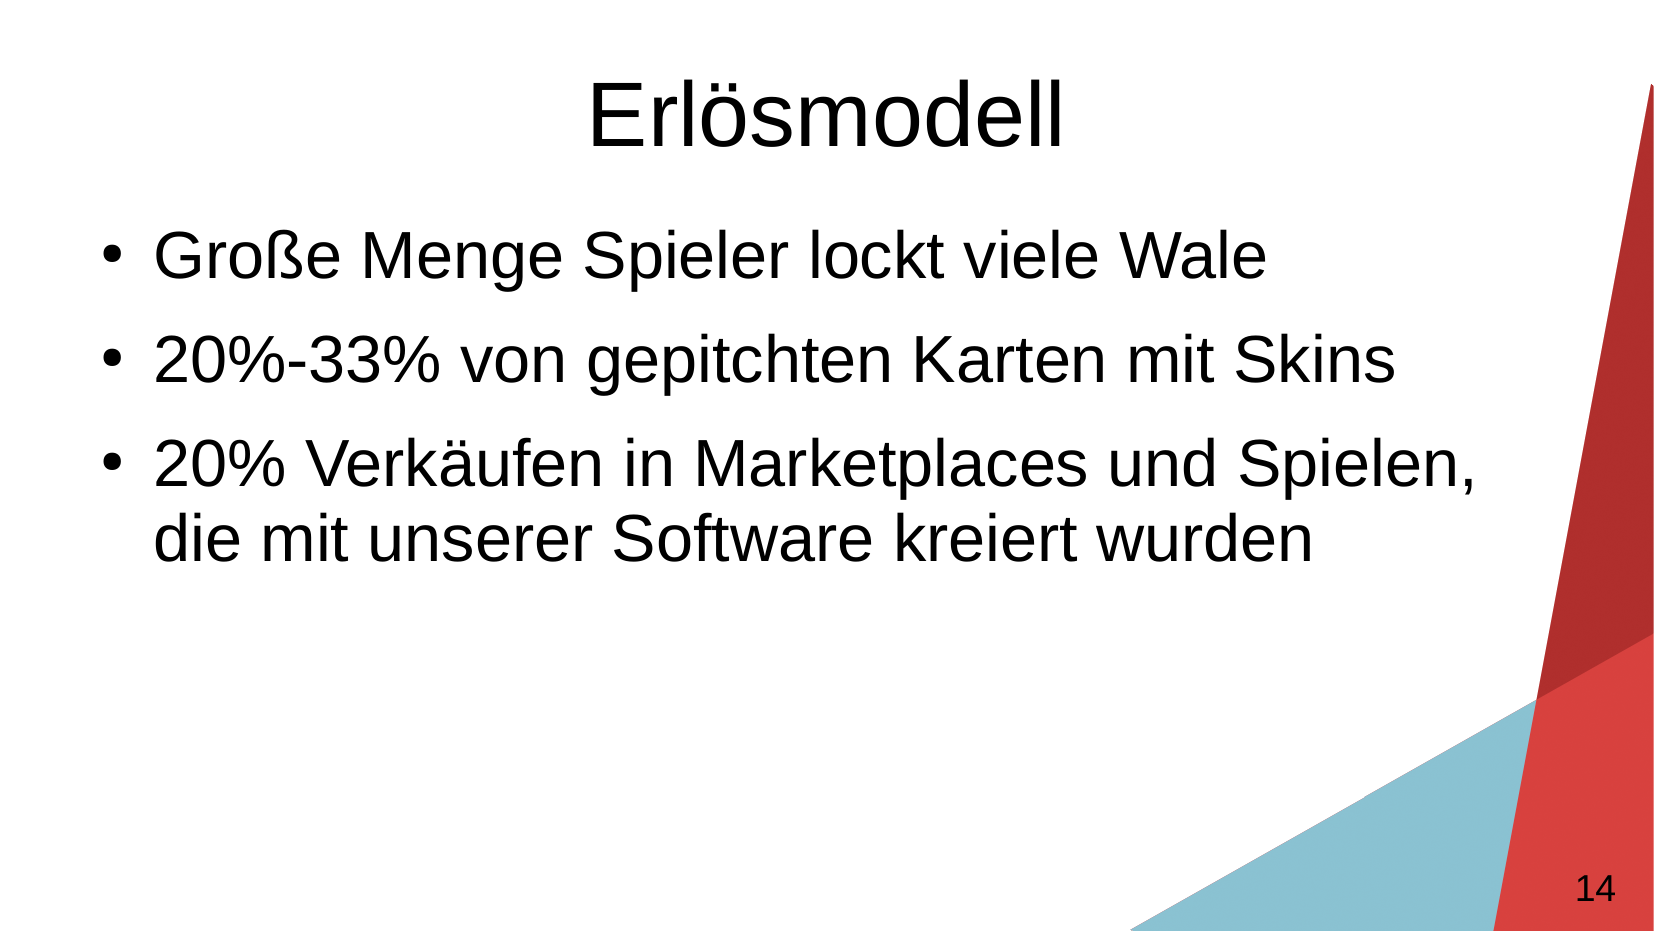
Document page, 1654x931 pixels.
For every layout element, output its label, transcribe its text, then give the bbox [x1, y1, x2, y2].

title Erlösmodell [82, 37, 1571, 193]
list Große Menge Spieler lockt viele Wale 20%-33% von gepitchten Karten mit Skins 20% Verkäufen in Marketplaces und Spielen, die mit unserer Software kreiert wurden [82, 217, 1571, 758]
picture [1075, 84, 1654, 931]
